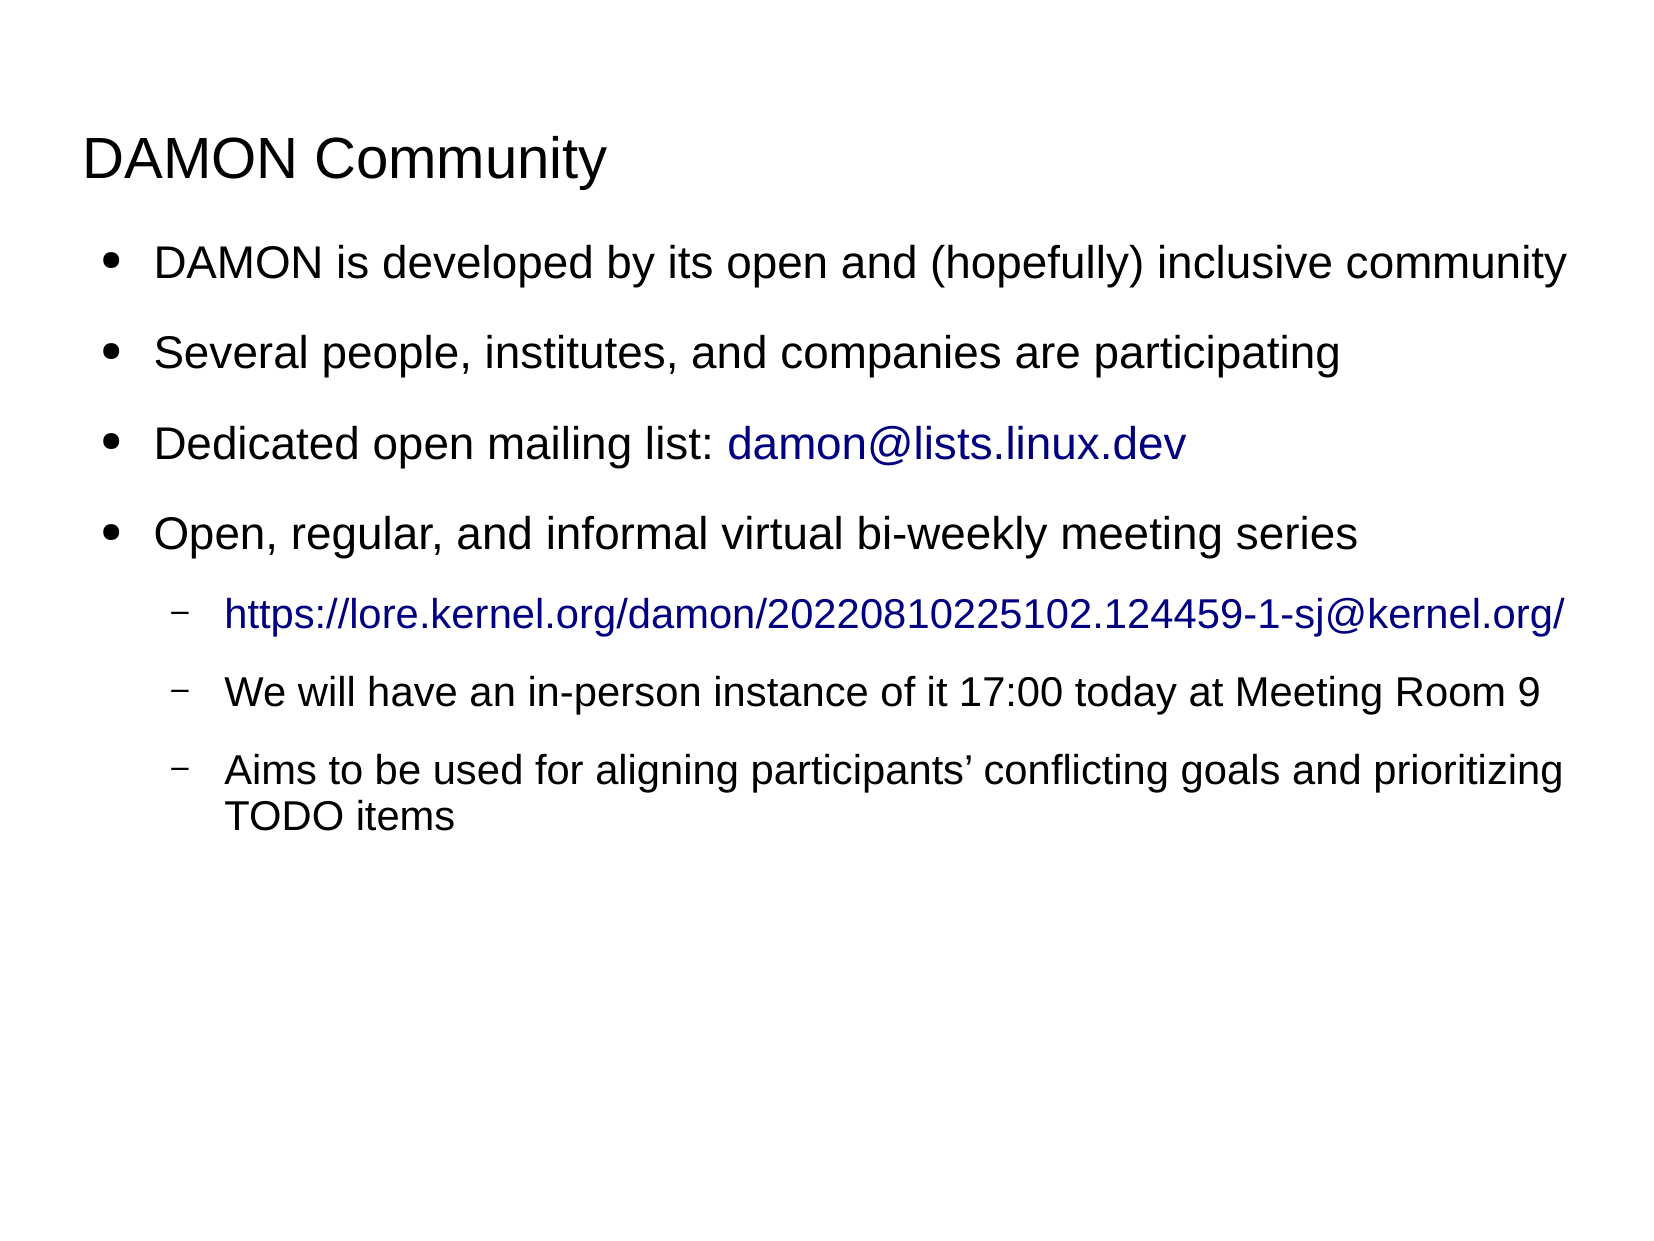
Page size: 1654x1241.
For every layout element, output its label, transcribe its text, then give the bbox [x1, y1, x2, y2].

list DAMON is developed by its open and (hopefully) inclusive community Several people, institutes, and companies are participating Dedicated open mailing list: damon@lists.linux.dev Open, regular, and informal virtual bi-weekly meeting series https://lore.kernel.org/damon/20220810225102.124459-1-sj@kernel.org/ We will have an in-person instance of it 17:00 today at Meeting Room 9 Aims to be used for aligning participants’ conflicting goals and prioritizing TODO items [82, 236, 1571, 1111]
title DAMON Community [82, 108, 1571, 210]
